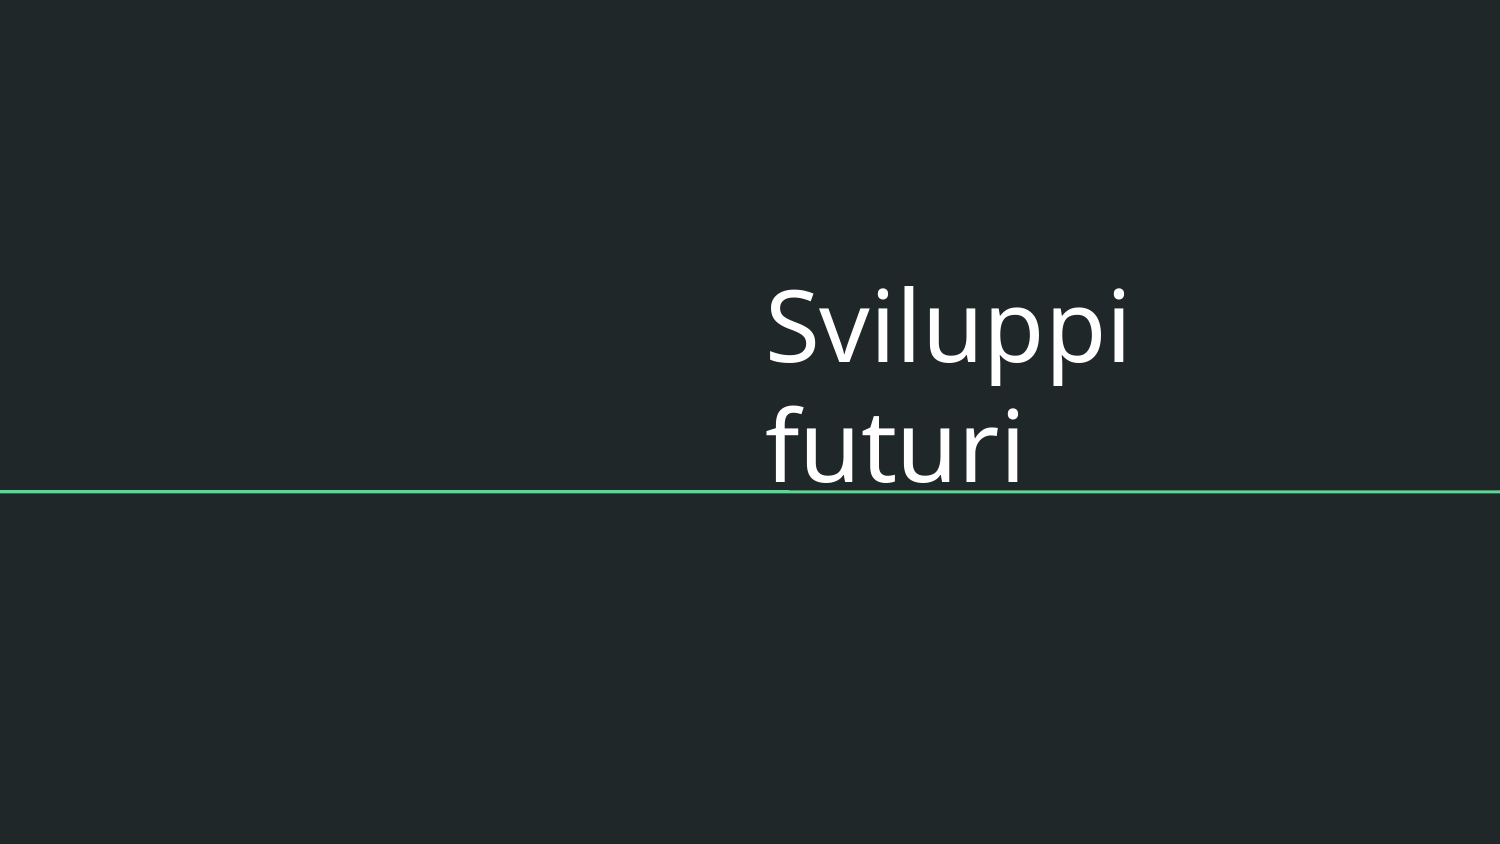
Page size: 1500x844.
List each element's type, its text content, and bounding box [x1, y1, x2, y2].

title Sviluppi futuri [750, 390, 1429, 518]
